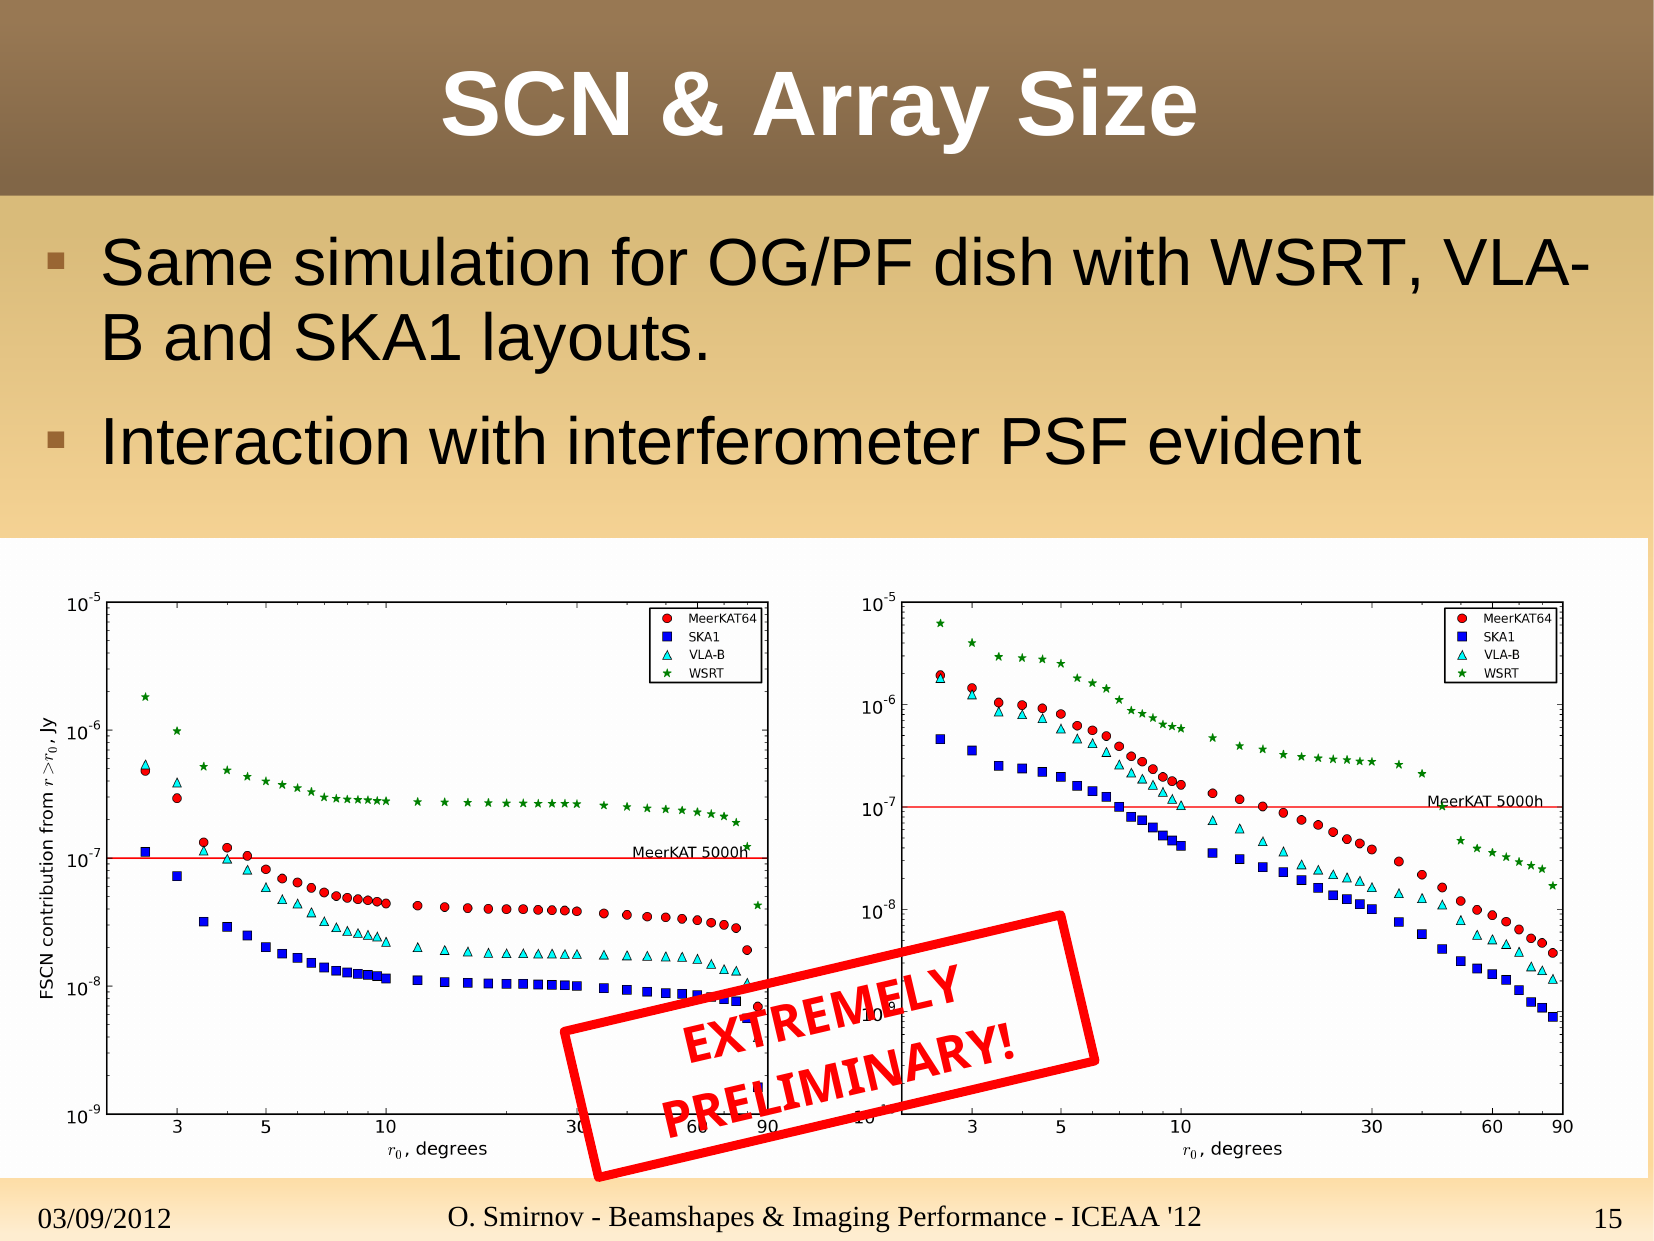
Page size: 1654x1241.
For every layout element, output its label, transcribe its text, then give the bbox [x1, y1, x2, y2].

title SCN & Array Size [76, 0, 1565, 208]
picture [0, 0, 1654, 1241]
text_box EXTREMELY PRELIMINARY! [564, 914, 1096, 1178]
list Same simulation for OG/PF dish with WSRT, VLA-B and SKA1 layouts. Interaction with interferometer PSF evident [30, 225, 1601, 1119]
